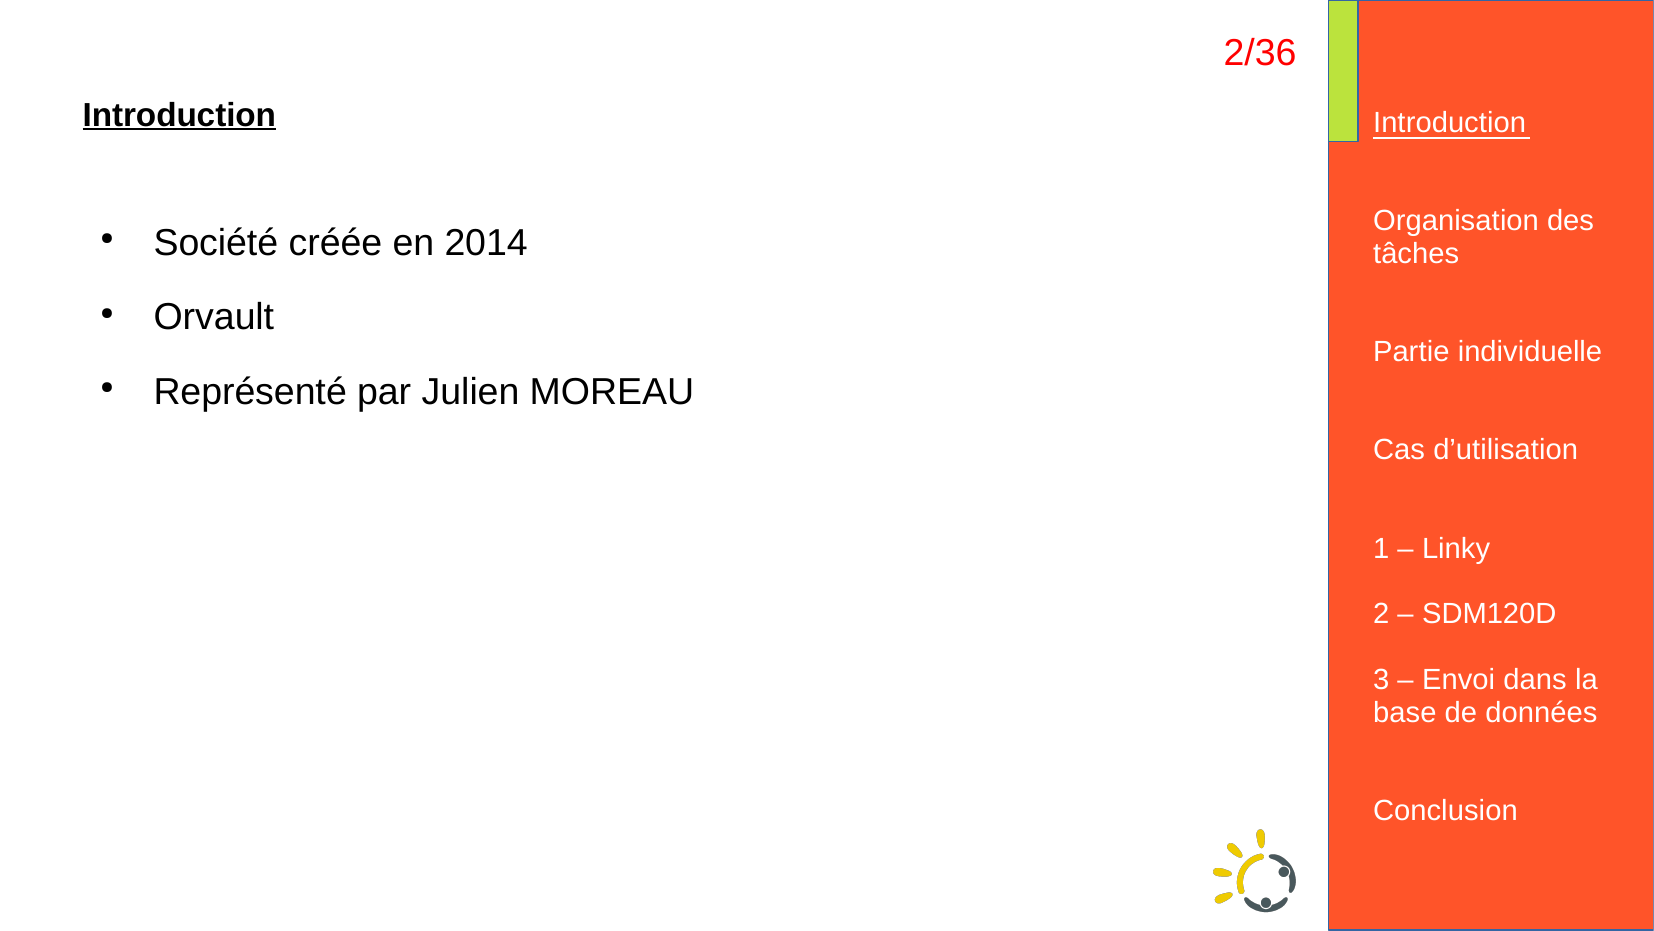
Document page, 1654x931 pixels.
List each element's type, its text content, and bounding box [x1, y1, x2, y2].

picture [1210, 826, 1300, 916]
title Introduction [82, 37, 1157, 193]
list Société créée en 2014 Orvault Représenté par Julien MOREAU [82, 217, 809, 757]
text_box [1328, 0, 1359, 142]
